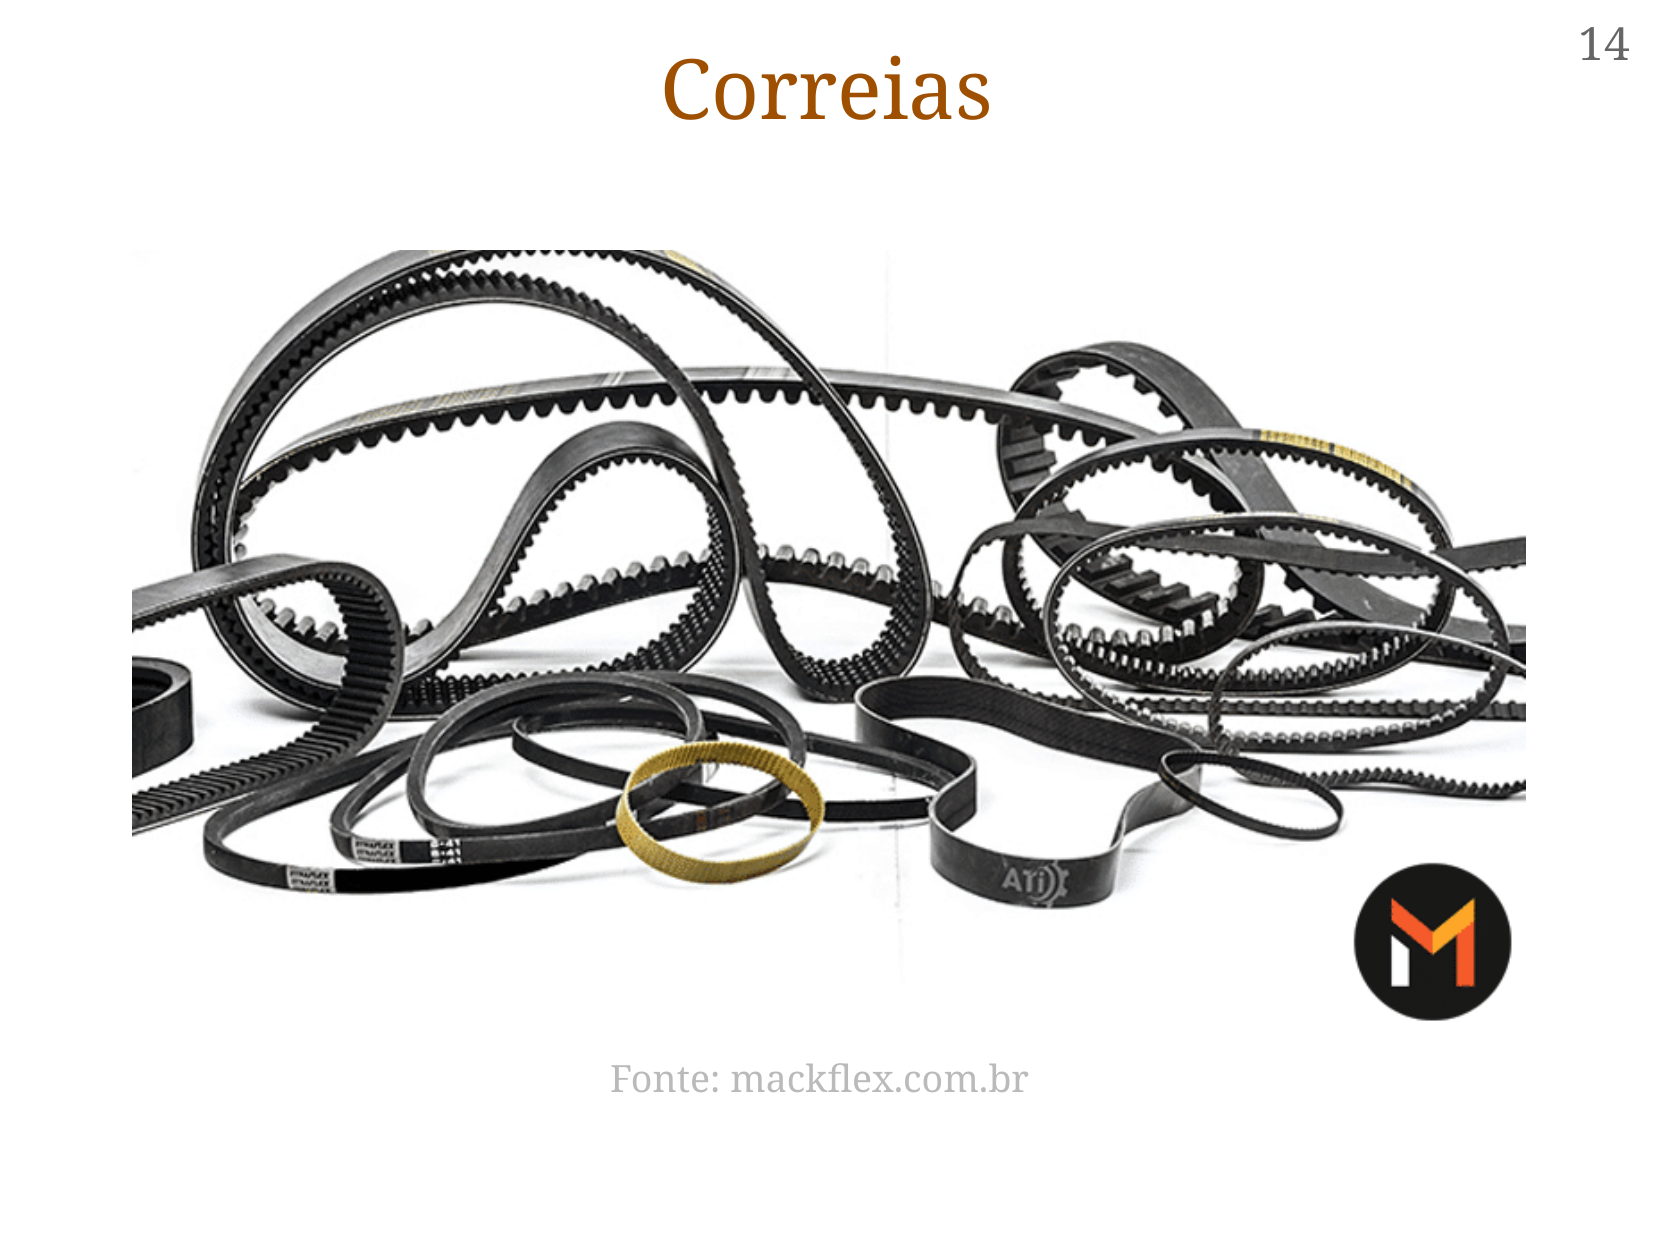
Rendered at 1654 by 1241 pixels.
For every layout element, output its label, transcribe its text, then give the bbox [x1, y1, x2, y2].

picture [132, 250, 1526, 1037]
title Correias [59, 29, 1595, 148]
text_box Fonte: mackflex.com.br [595, 1045, 1045, 1111]
